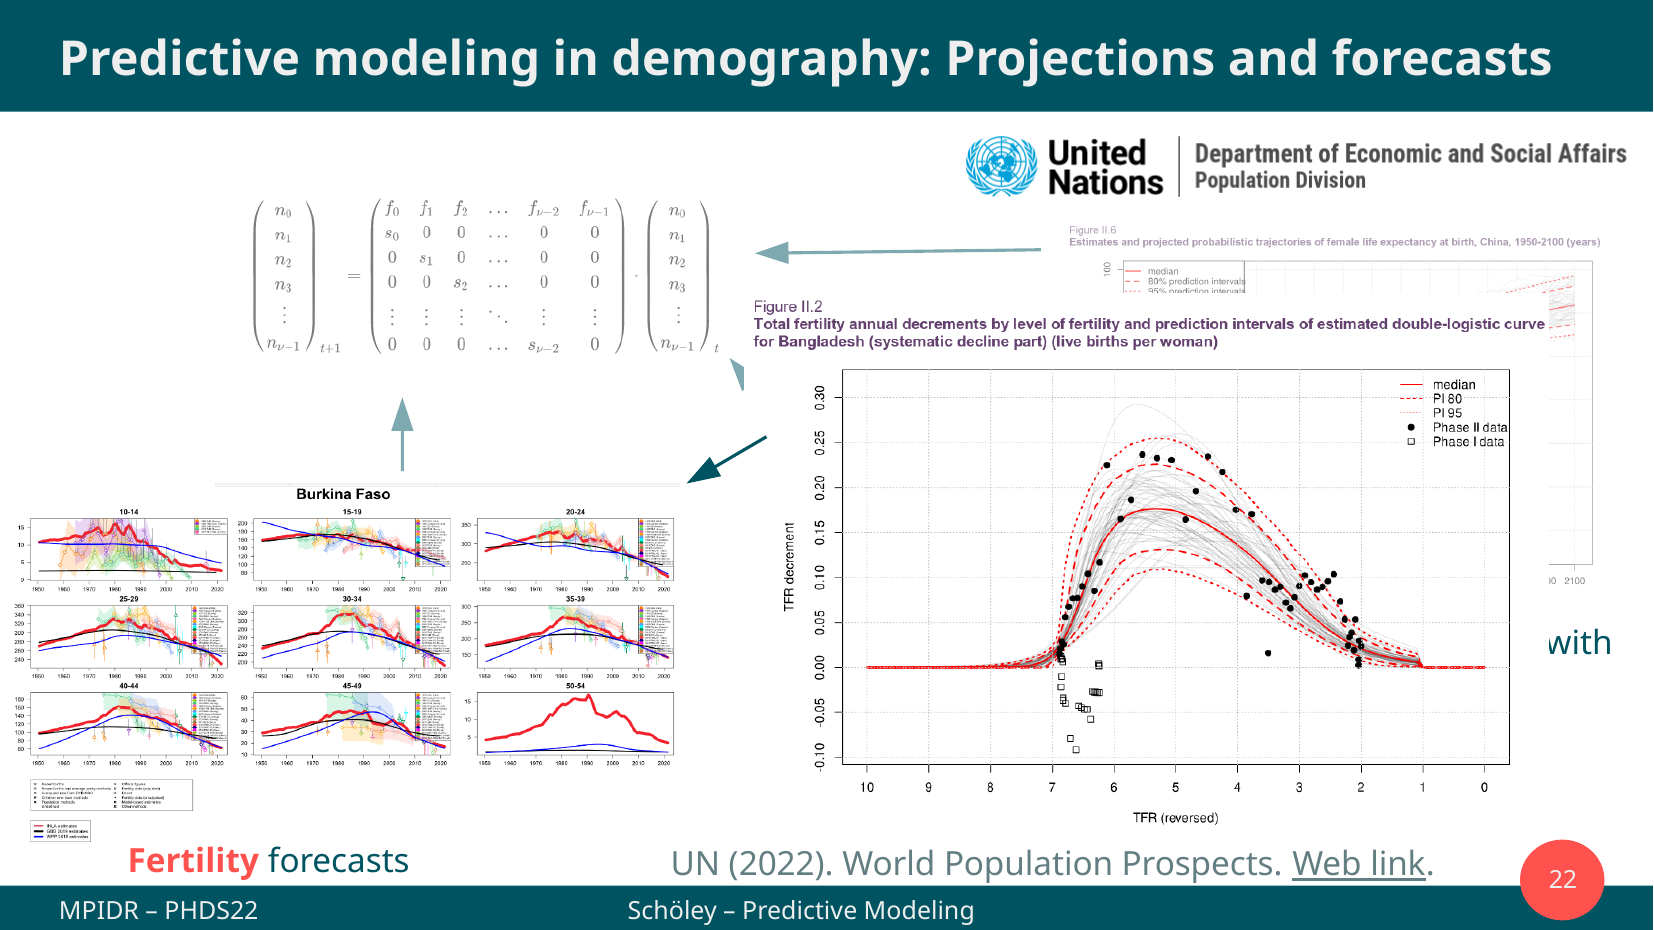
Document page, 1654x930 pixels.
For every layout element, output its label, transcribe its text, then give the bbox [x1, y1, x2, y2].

picture [11, 483, 680, 848]
text_box UN (2022). World Population Prospects. Web link. [655, 832, 1653, 887]
title Predictive modeling in demography: Projections and forecasts [58, 0, 1594, 117]
text_box Life-expectancy forecasts with derived mortality by age [1549, 611, 1600, 704]
picture [744, 221, 1605, 827]
picture [955, 116, 1639, 216]
text_box Fertility forecasts [112, 829, 433, 884]
picture [248, 196, 720, 356]
